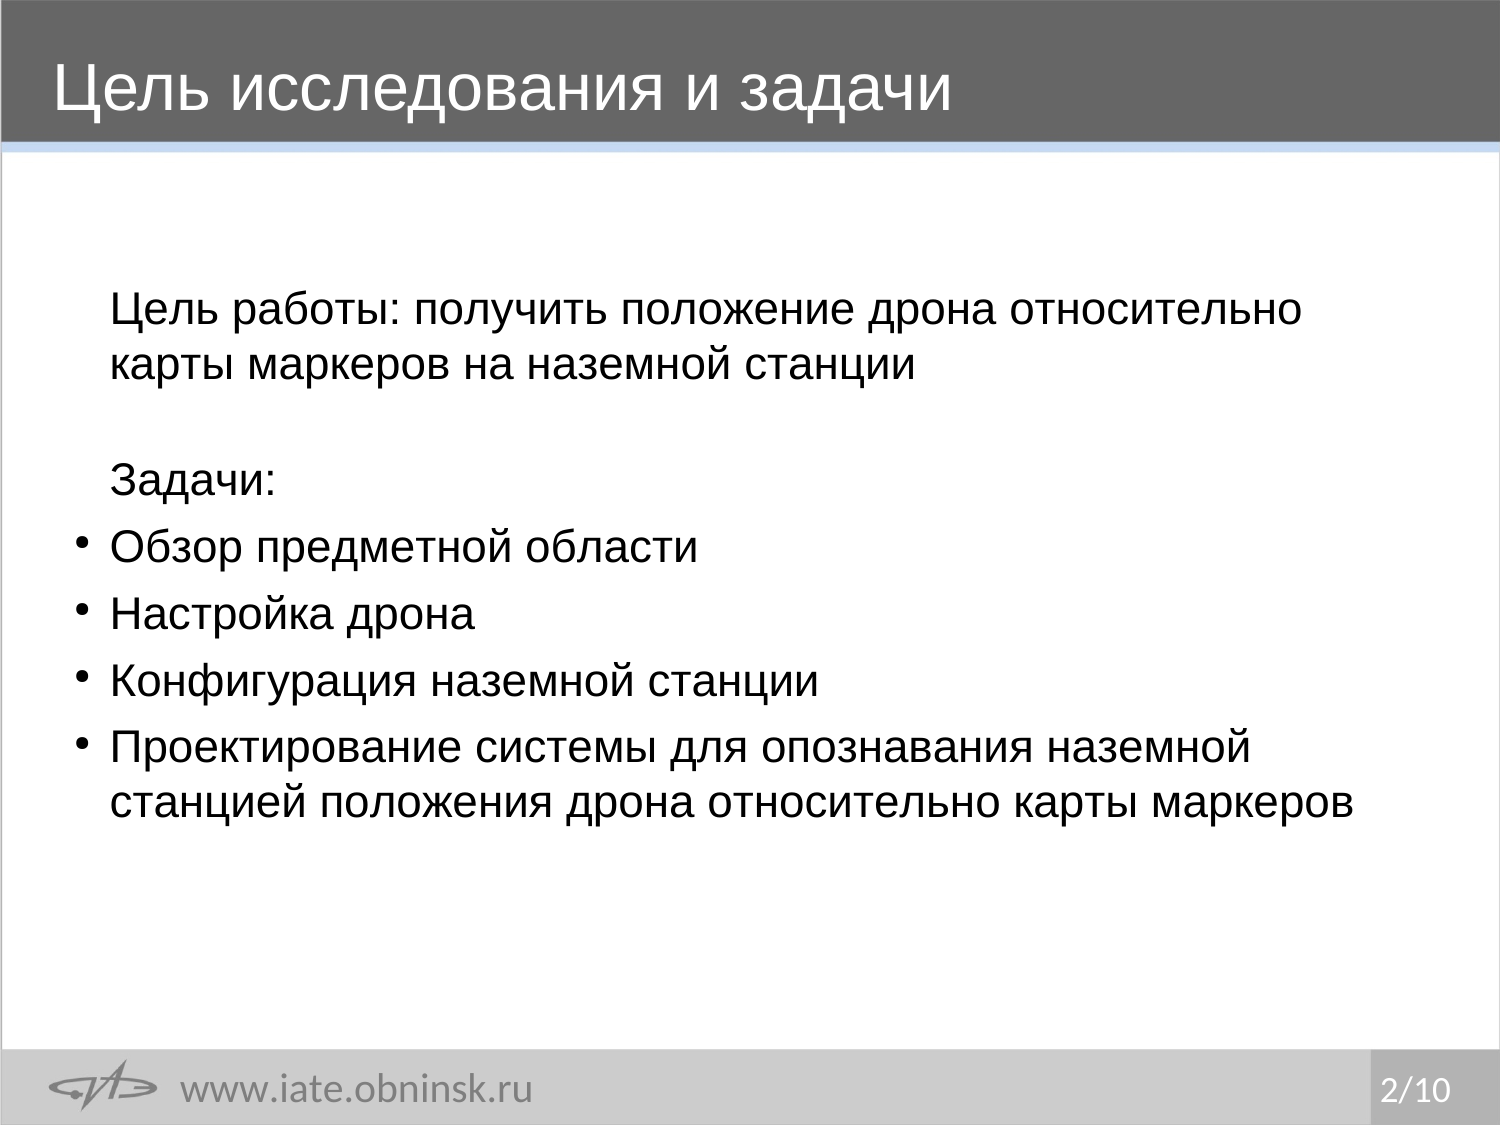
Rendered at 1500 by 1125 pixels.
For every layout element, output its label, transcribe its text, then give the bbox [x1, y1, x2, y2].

text_box Цель работы: получить положение дрона относительно карты маркеров на наземной станции Задачи: Обзор предметной области Настройка дрона Конфигурация наземной станции Проектирование системы для опознавания наземной станцией положения дрона относительно карты маркеров [59, 271, 1454, 1031]
list [41, 243, 1454, 998]
title Цель исследования и задачи [37, 7, 1459, 161]
picture [0, 0, 1500, 1125]
text_box 2/10 [1116, 1057, 1467, 1118]
